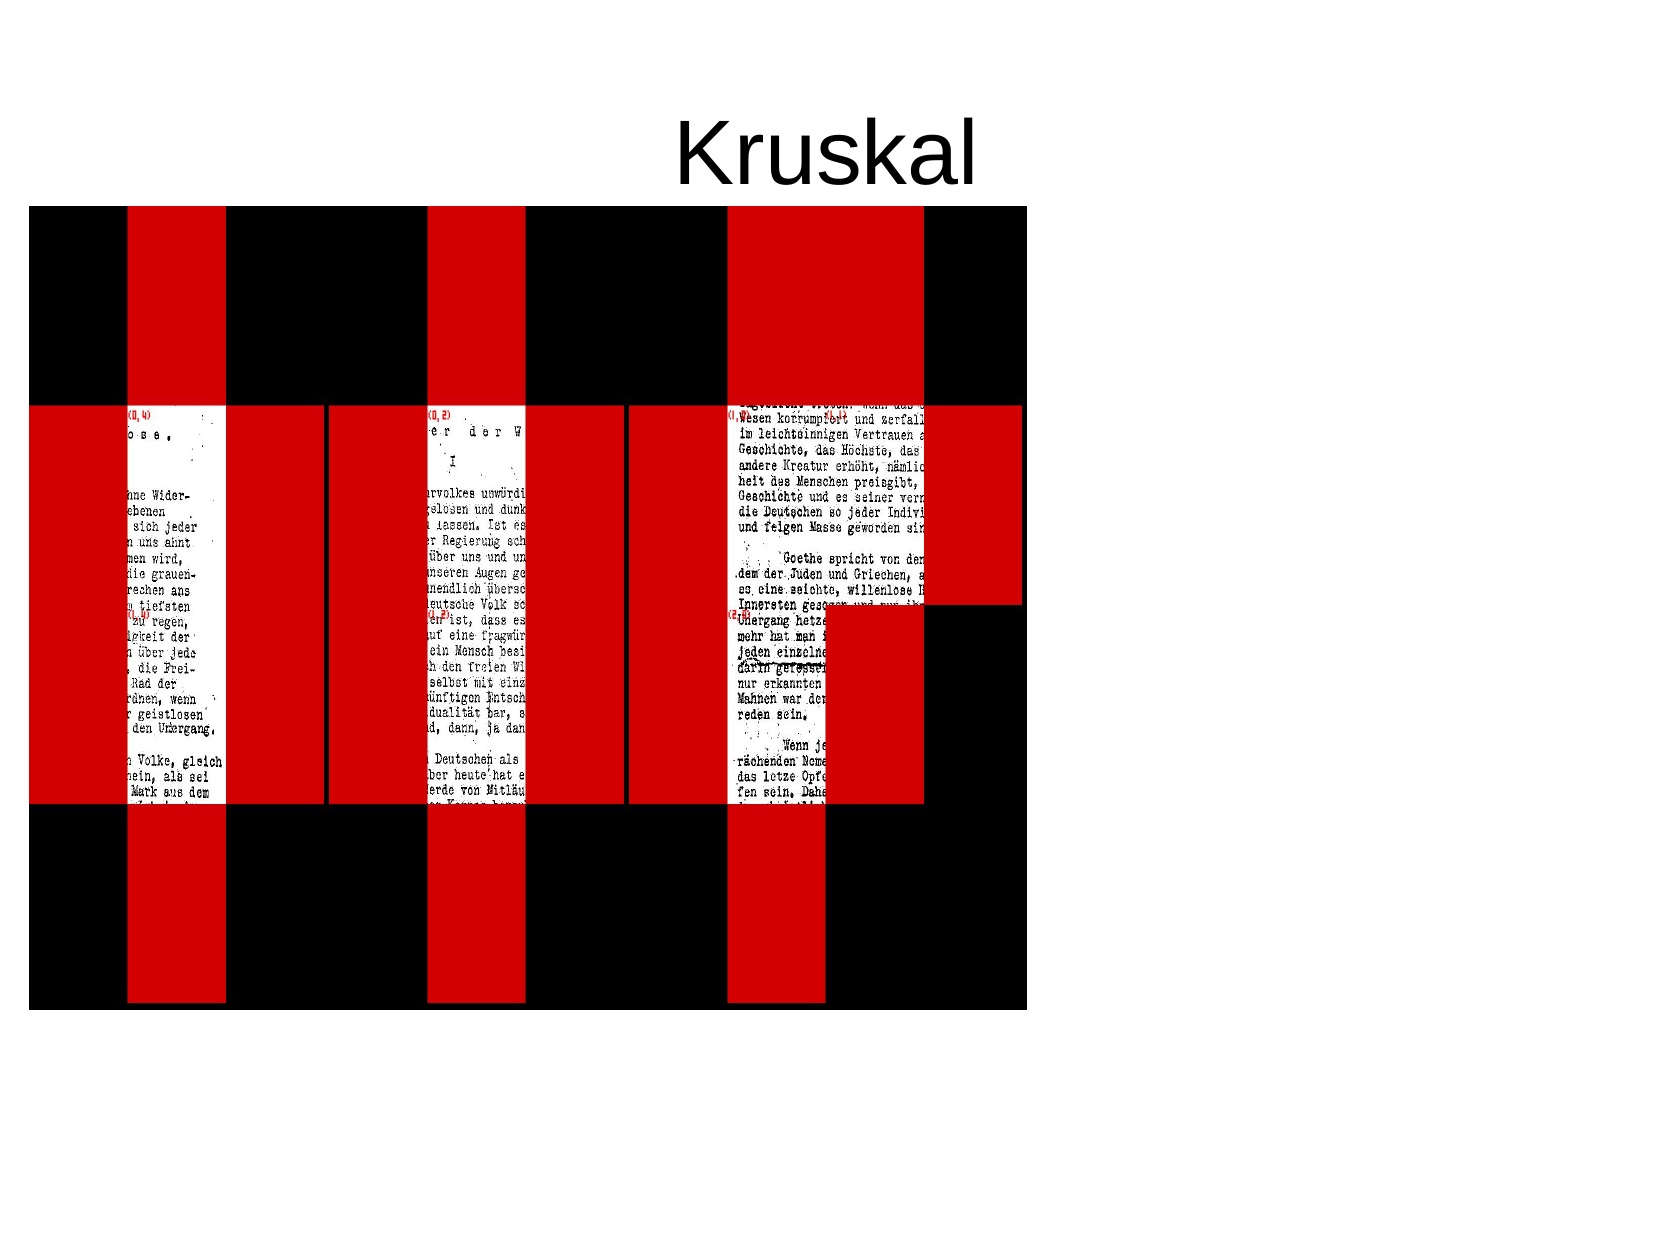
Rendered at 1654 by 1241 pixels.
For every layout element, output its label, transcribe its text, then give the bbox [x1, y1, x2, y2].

title Kruskal [82, 49, 1571, 257]
picture [29, 206, 1027, 1010]
